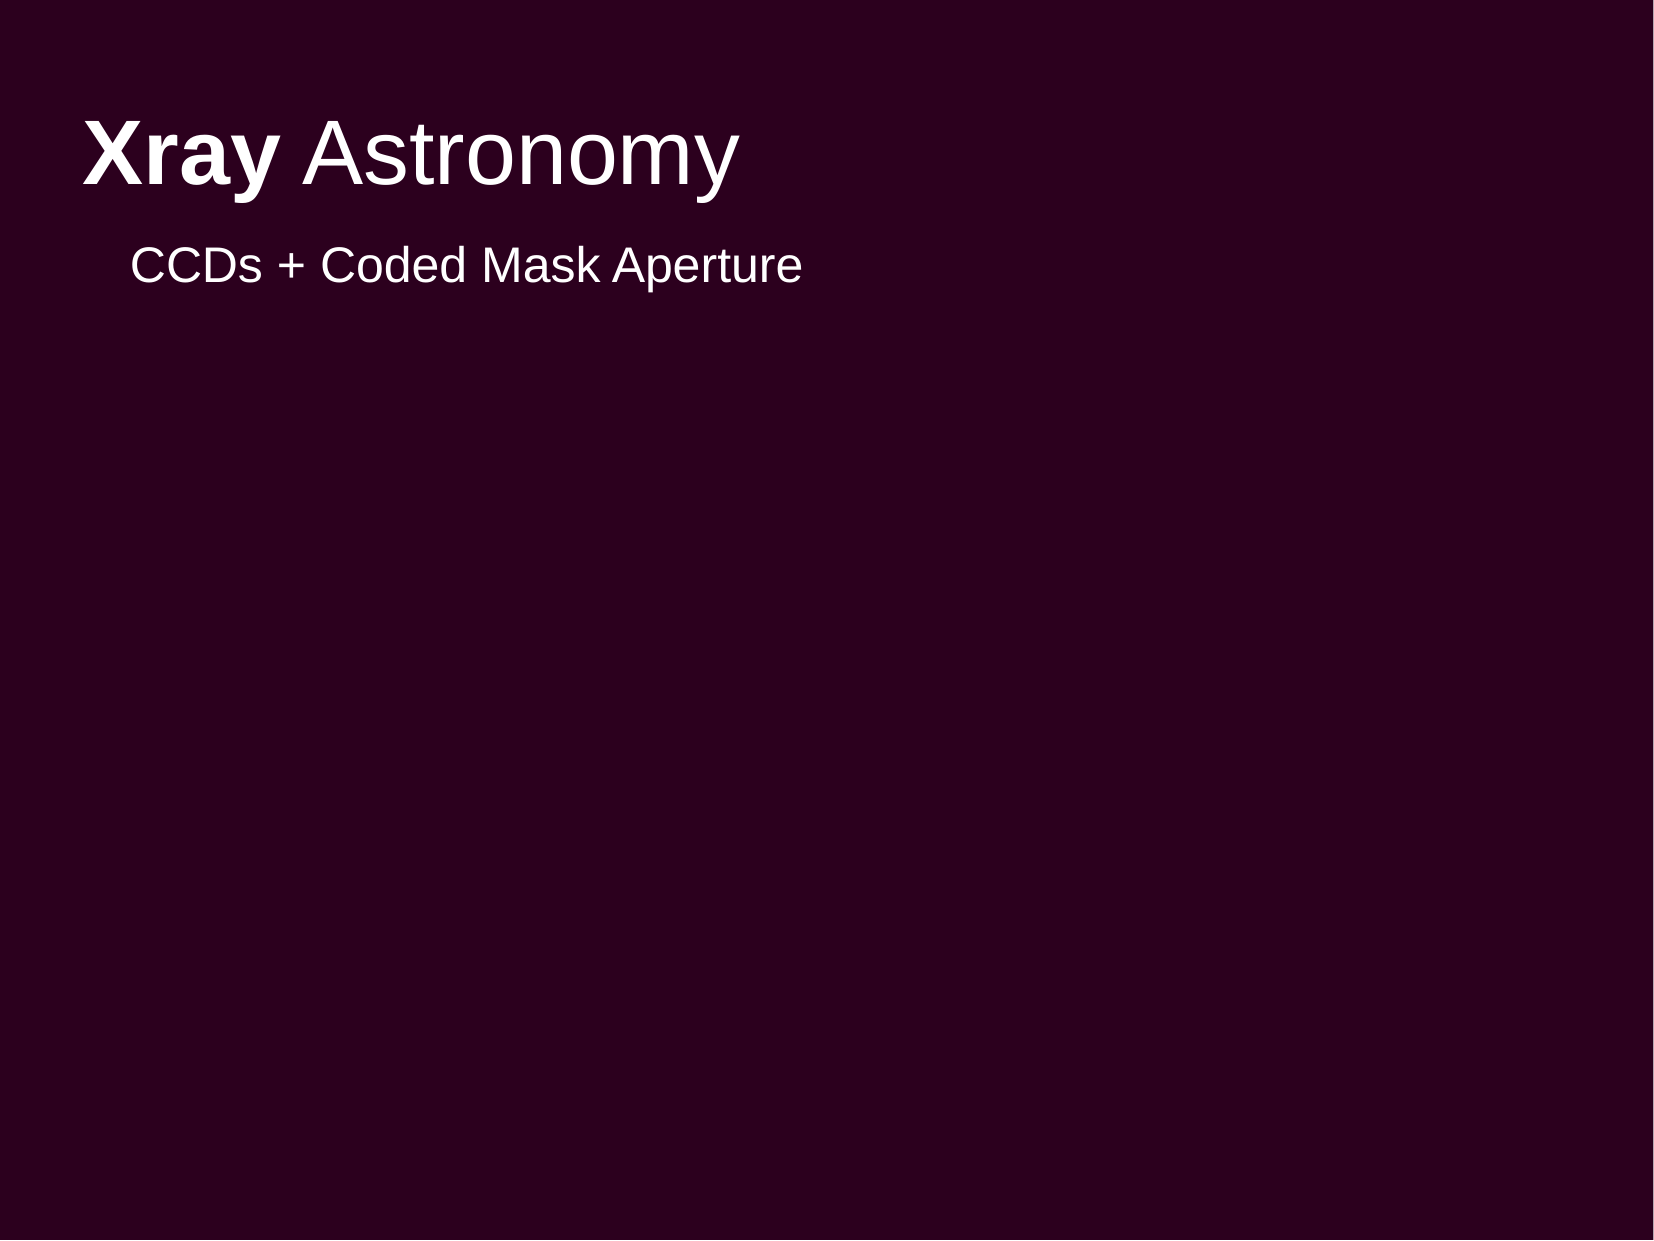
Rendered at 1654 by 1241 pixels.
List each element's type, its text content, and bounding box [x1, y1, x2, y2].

list CCDs + Coded Mask Aperture [59, 237, 875, 957]
title Xray Astronomy [82, 49, 1571, 257]
